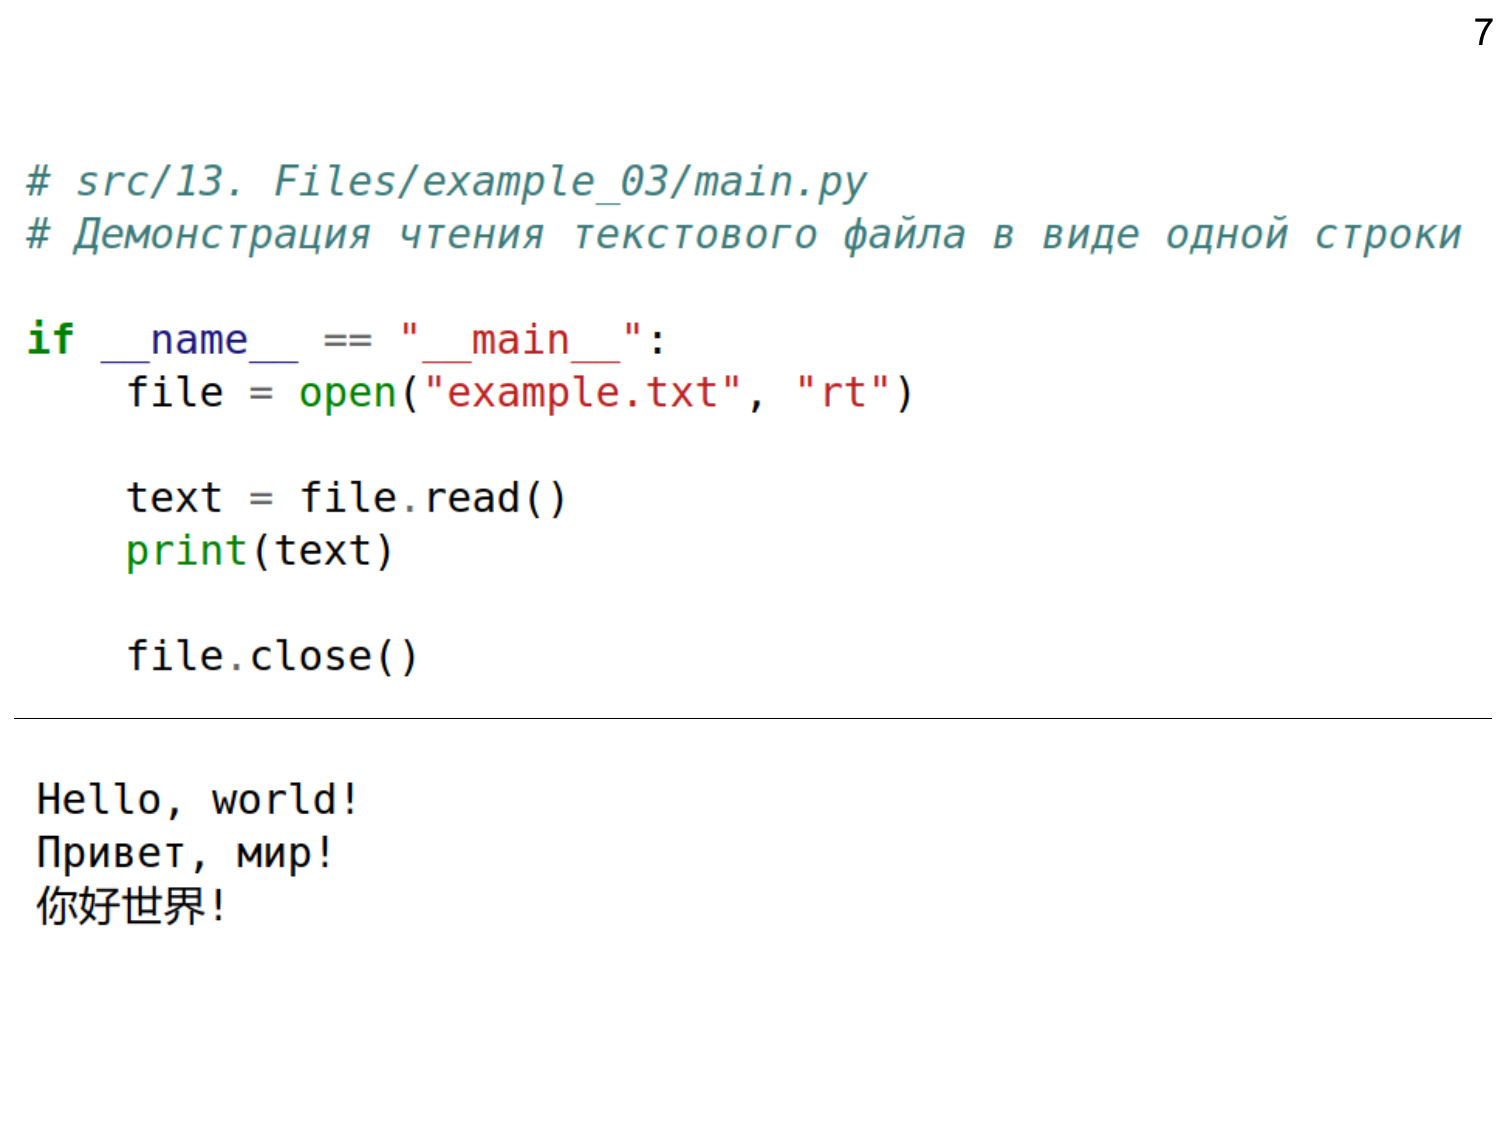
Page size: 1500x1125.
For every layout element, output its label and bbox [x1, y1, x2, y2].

picture [23, 764, 371, 955]
picture [11, 143, 1477, 689]
